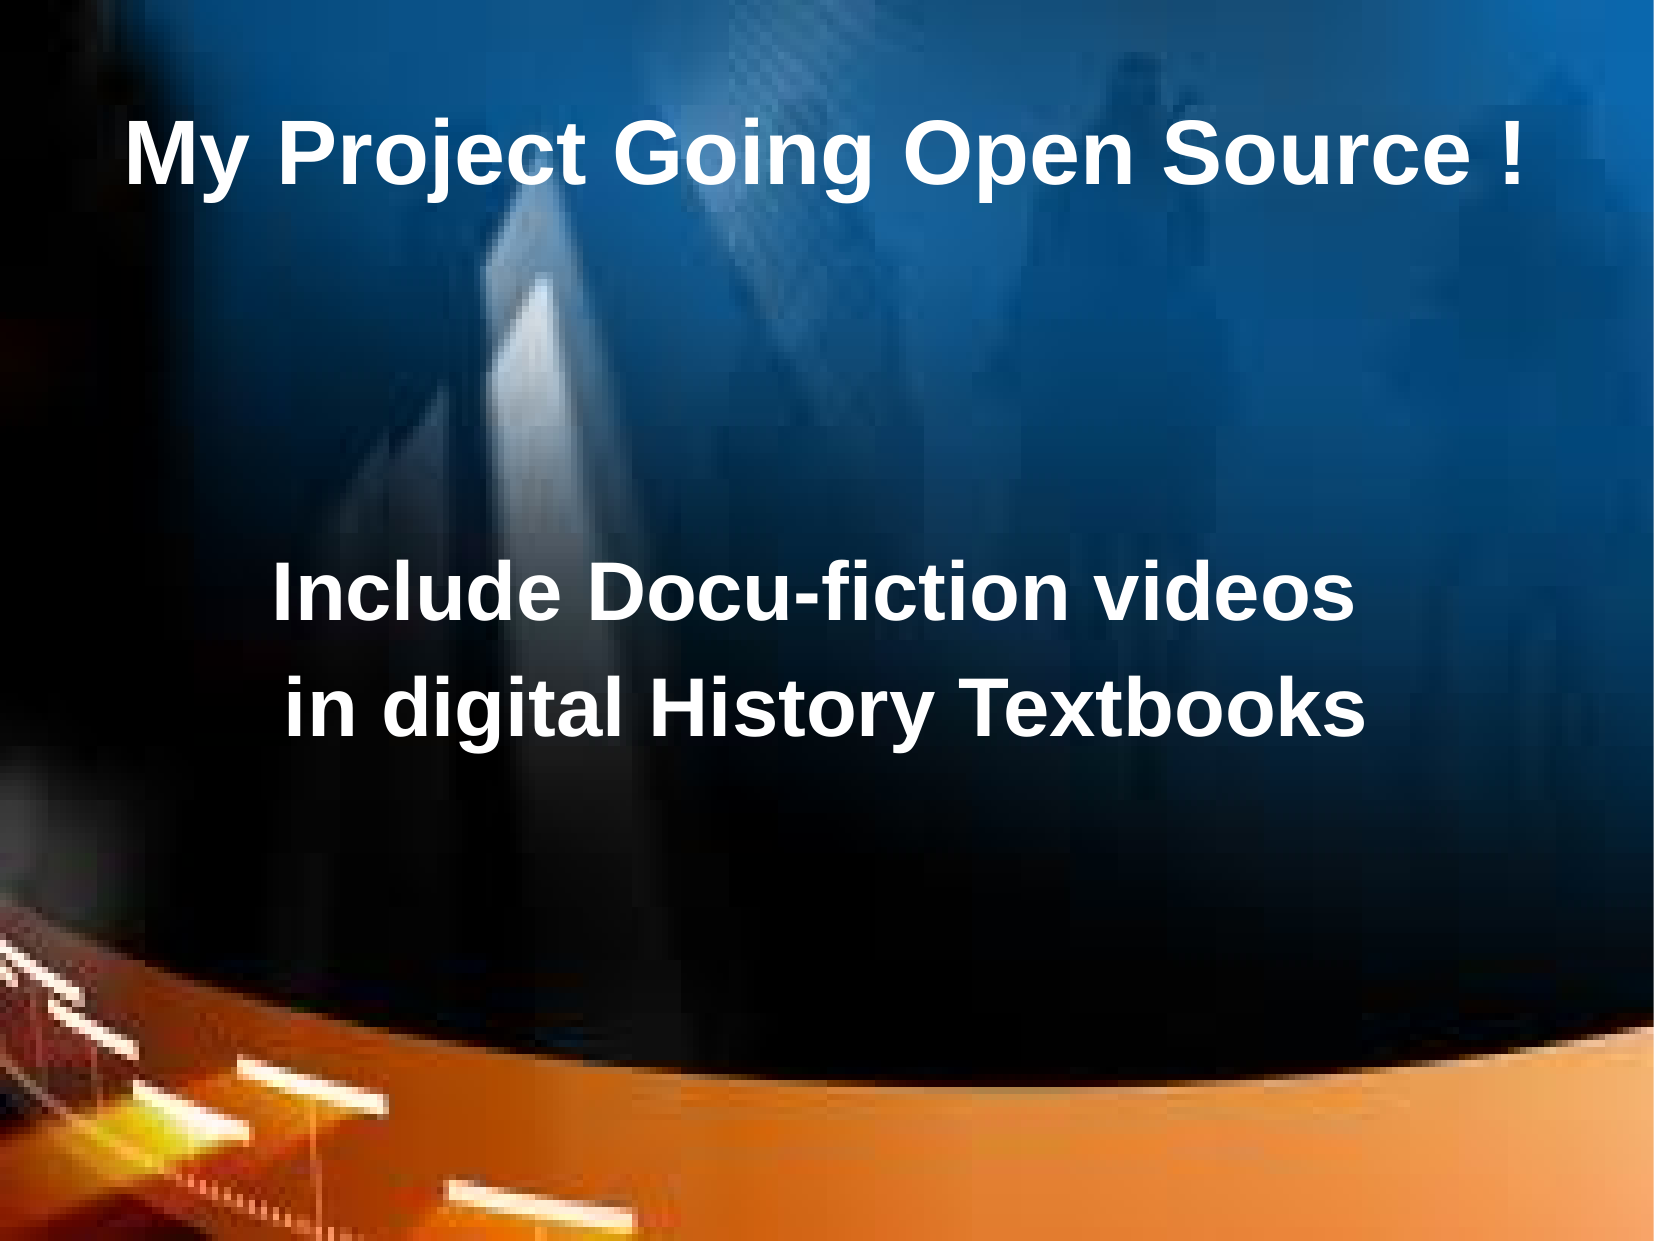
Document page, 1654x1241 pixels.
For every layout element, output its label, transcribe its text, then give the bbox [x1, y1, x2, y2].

title My Project Going Open Source ! [82, 49, 1571, 257]
subtitle Include Docu-fiction videos in digital History Textbooks [82, 290, 1571, 1010]
picture [0, 0, 1654, 1241]
